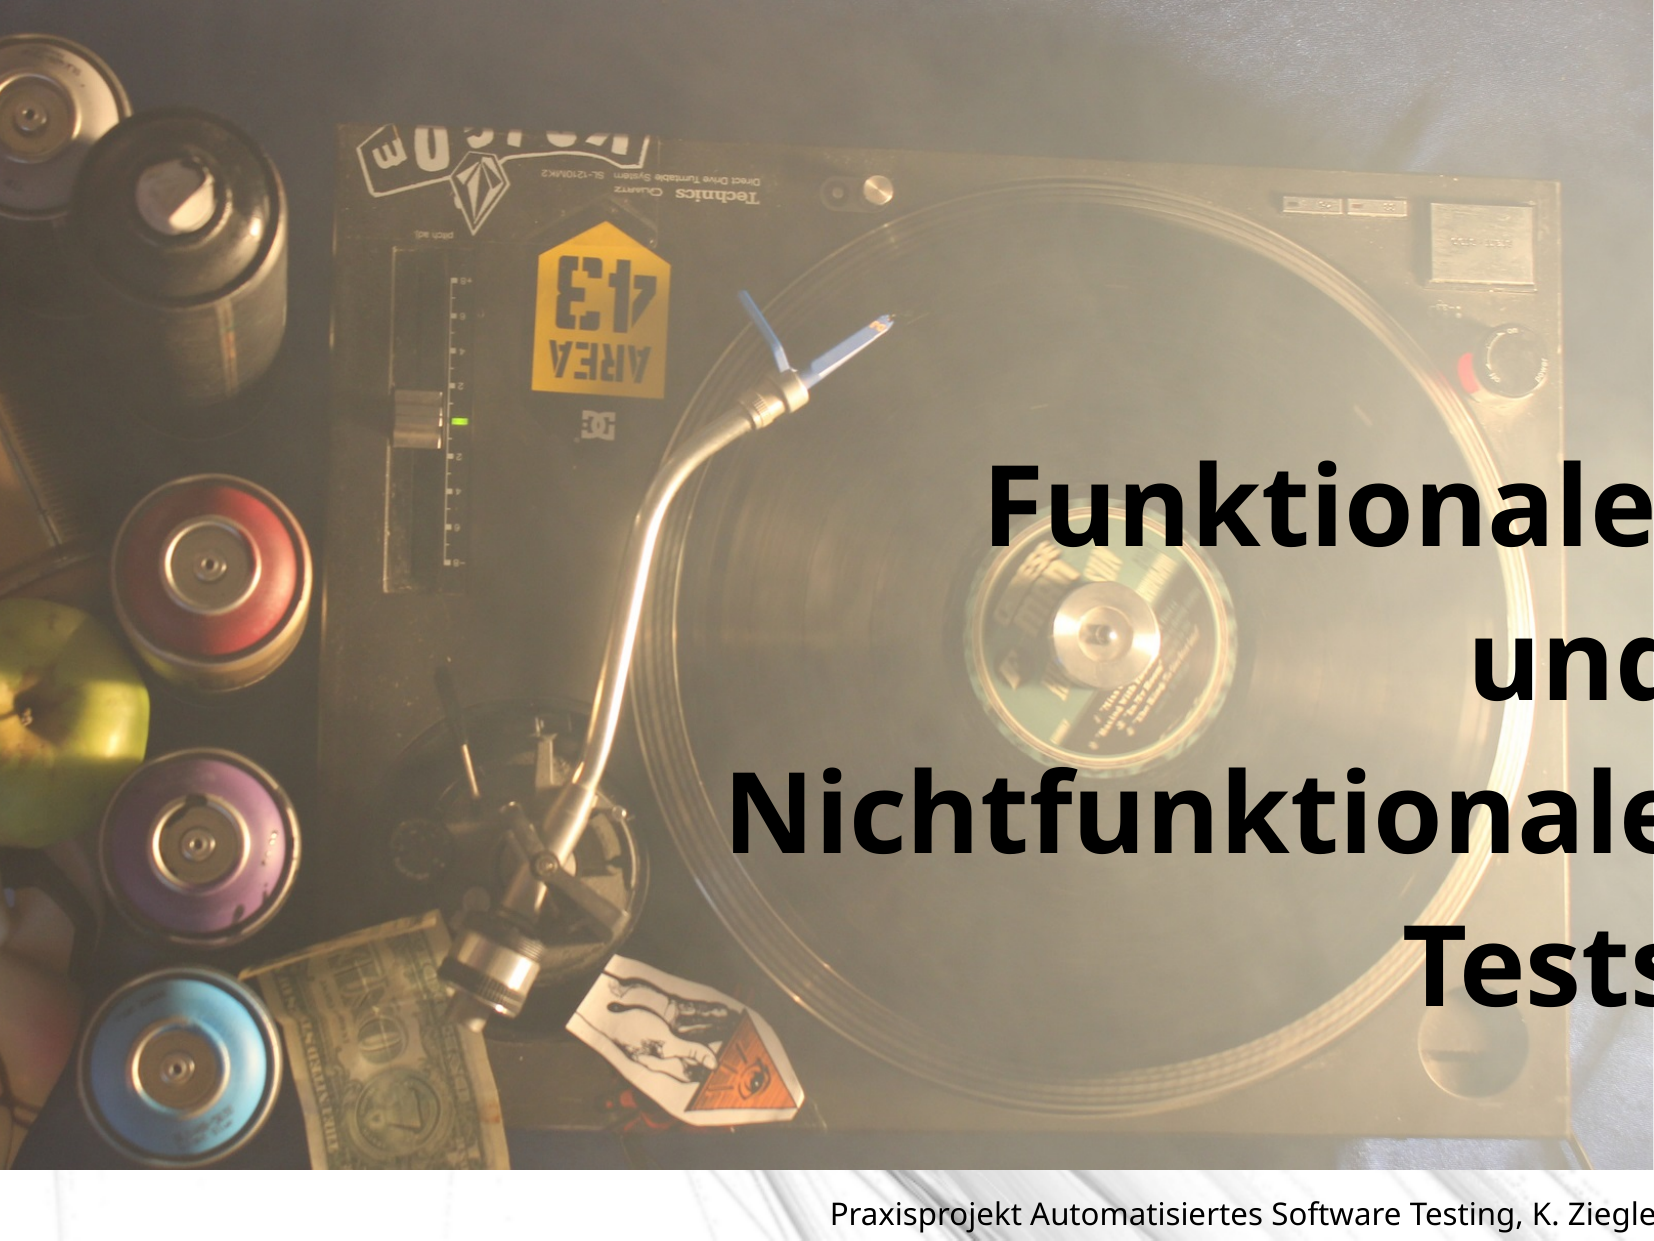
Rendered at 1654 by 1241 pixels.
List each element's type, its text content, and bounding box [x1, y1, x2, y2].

text_box Funktionale und Nichtfunktionale Tests [708, 419, 1619, 958]
text_box Praxisprojekt Automatisiertes Software Testing, K. Ziegler [814, 1184, 1654, 1241]
picture [1641, 802, 1654, 815]
picture [1641, 826, 1654, 841]
picture [0, 0, 1654, 1241]
picture [1637, 651, 1654, 688]
